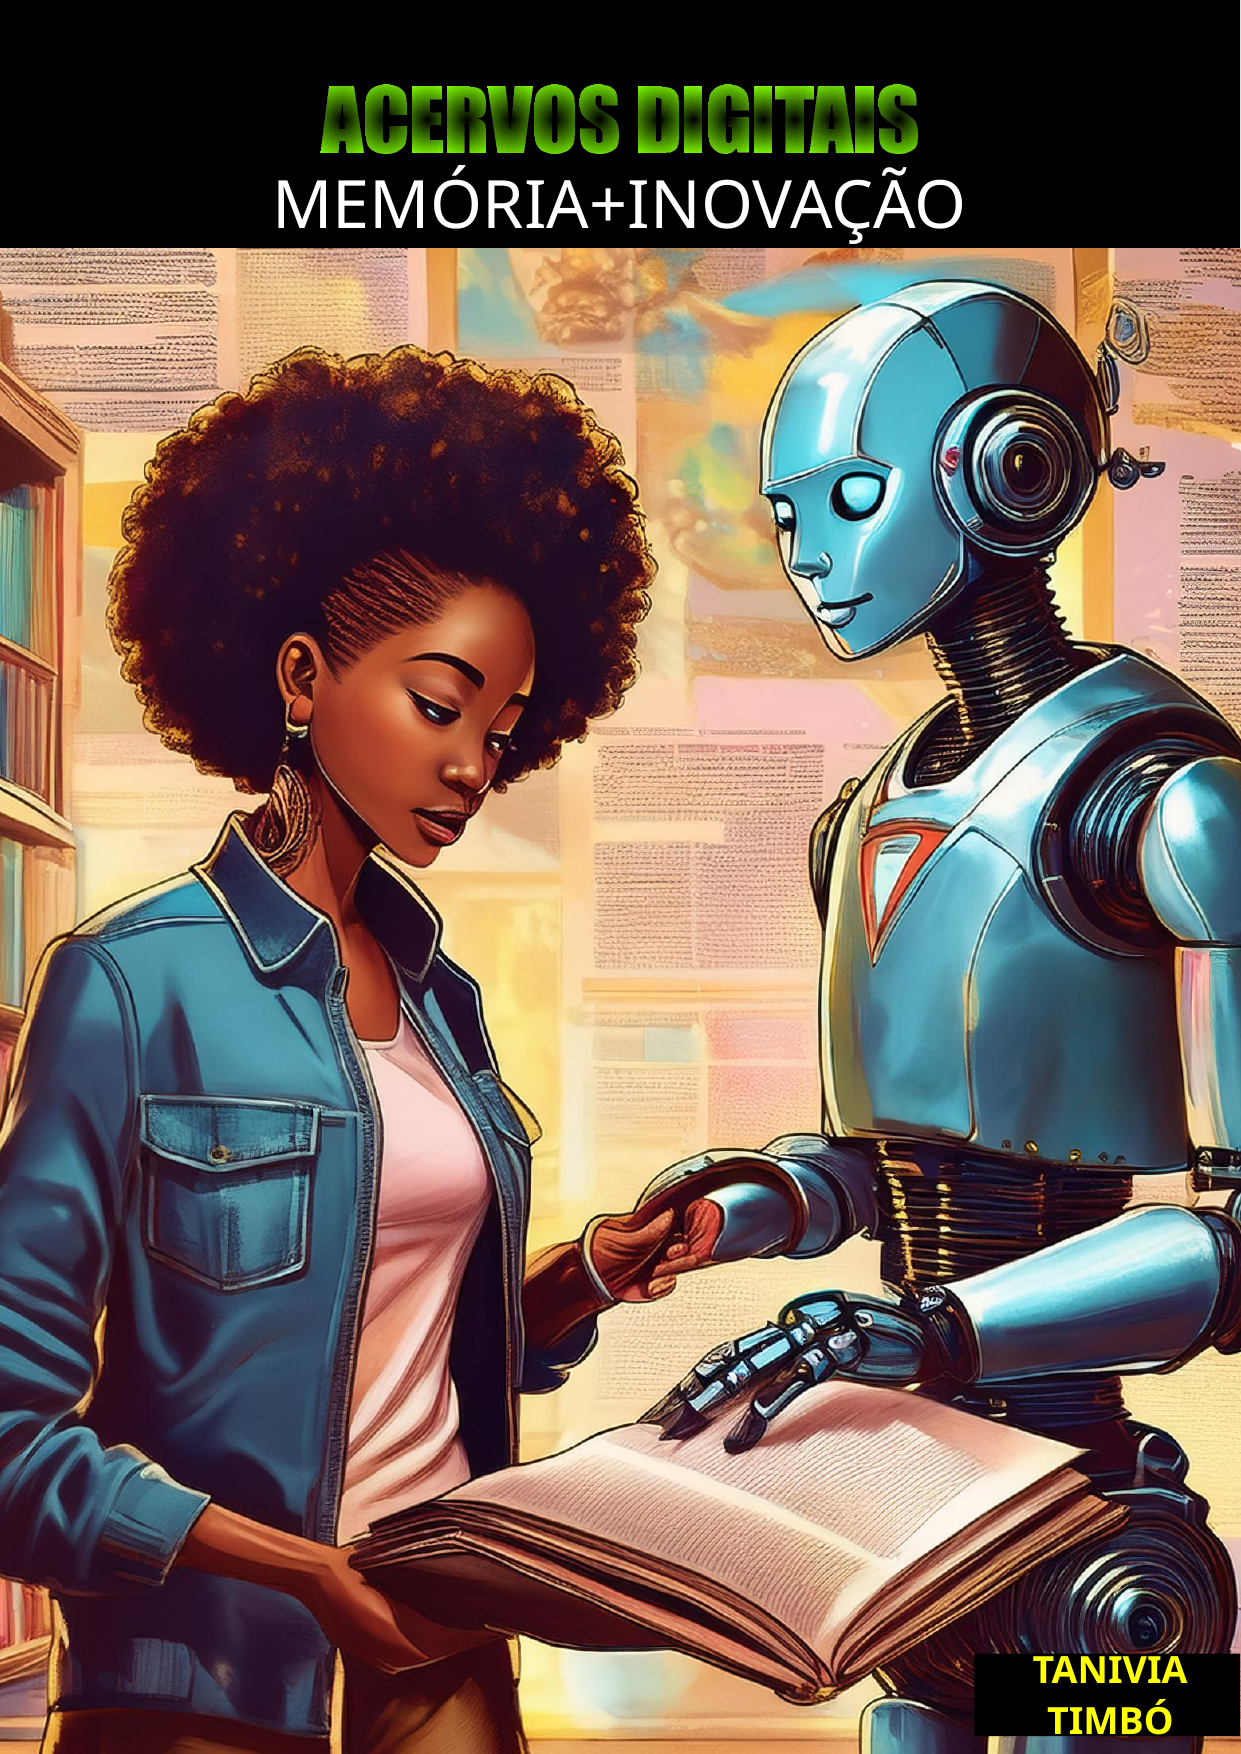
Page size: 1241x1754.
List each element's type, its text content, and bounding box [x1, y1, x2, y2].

text_box TANIVIA TIMBÓ [974, 1653, 1241, 1737]
text_box [931, 185, 956, 223]
text_box [0, 0, 1241, 248]
picture [0, 248, 1241, 1754]
text_box memória+inovação [309, 149, 931, 266]
